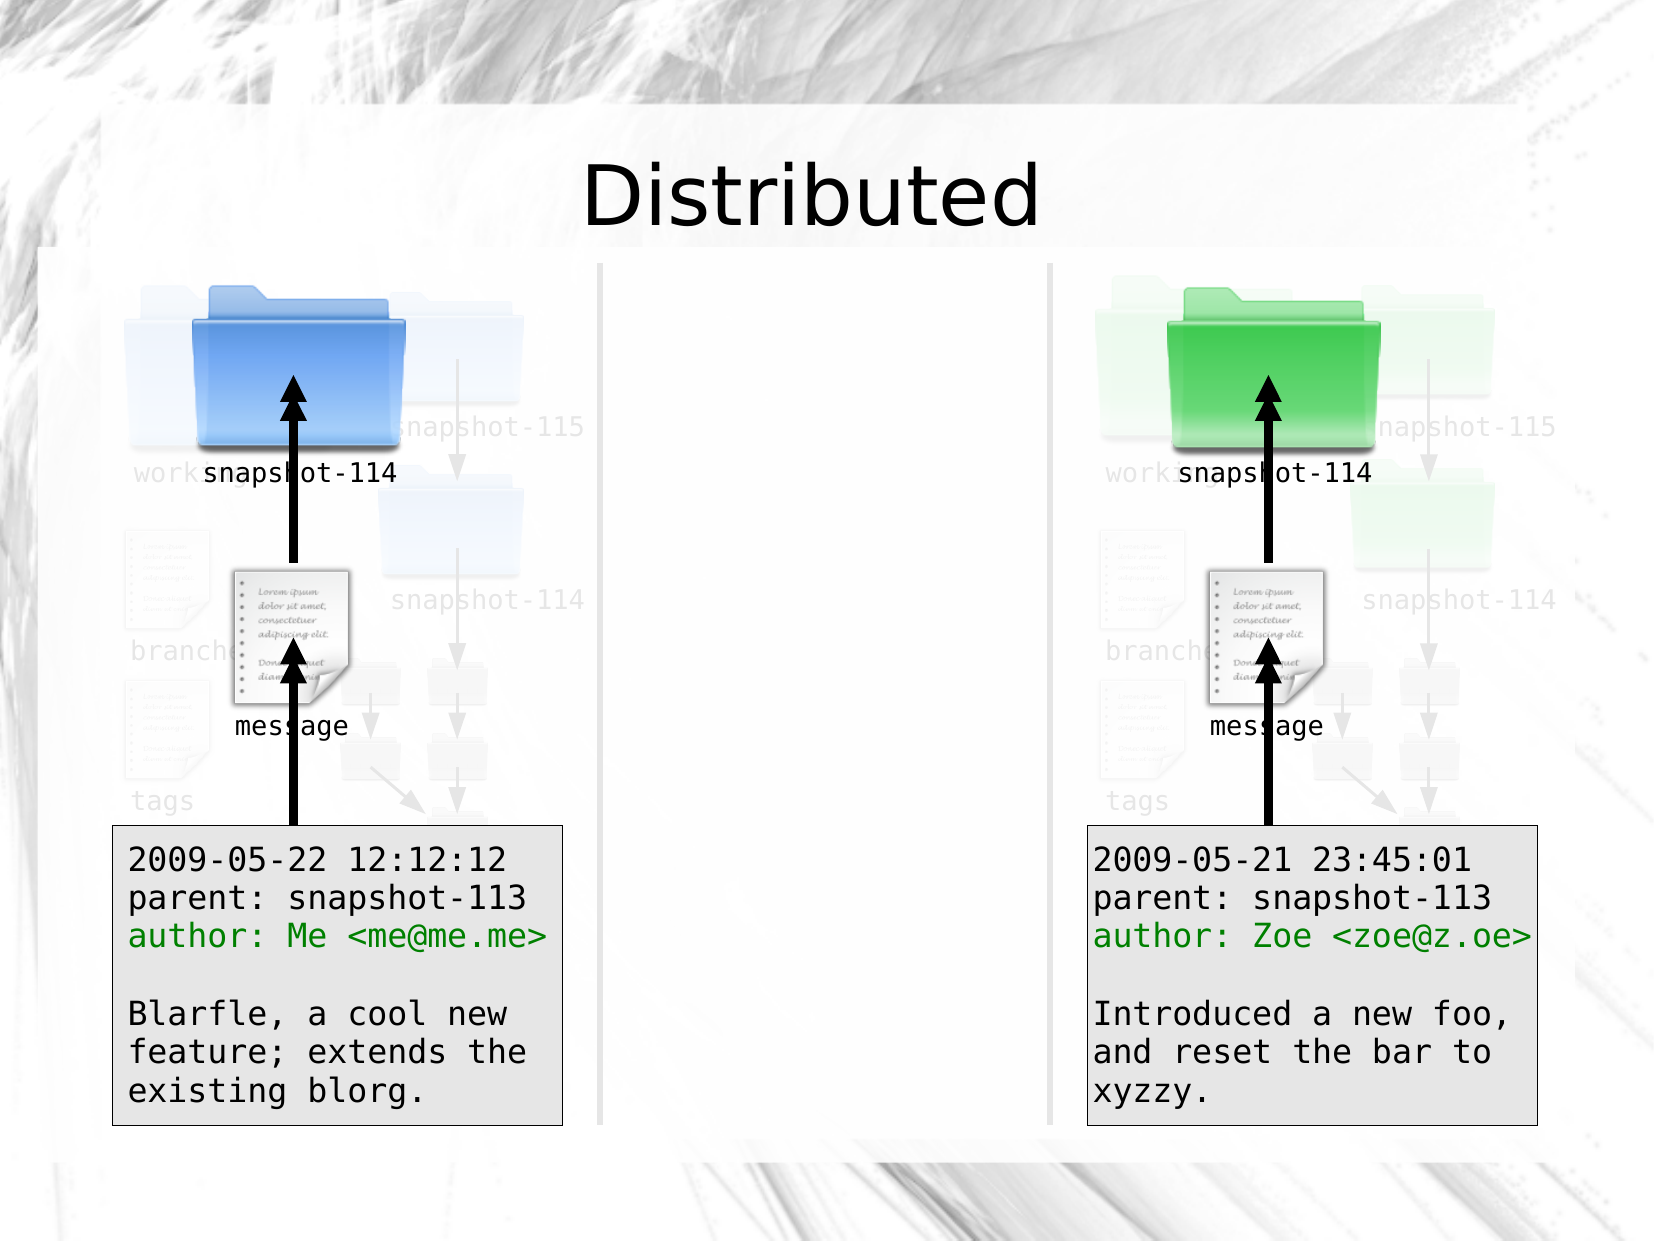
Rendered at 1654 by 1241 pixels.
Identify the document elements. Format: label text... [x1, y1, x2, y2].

text_box snapshot-114 [1273, 450, 1388, 497]
text_box message [298, 703, 364, 750]
text_box message [1273, 703, 1339, 750]
text_box message [1195, 703, 1264, 750]
text_box snapshot-114 [298, 450, 413, 497]
text_box [37, 246, 1576, 1163]
text_box message [220, 703, 289, 750]
text_box 2009-05-22 12:12:12 parent: snapshot-113 author: Me <me@me.me> Blarfle, a cool new feature; extends the existing blorg. [112, 825, 563, 1126]
title Distributed [118, 112, 1506, 246]
text_box snapshot-114 [1162, 450, 1264, 497]
text_box 2009-05-21 23:45:01 parent: snapshot-113 author: Zoe <zoe@z.oe> Introduced a new foo, and reset the bar to xyzzy. [1087, 825, 1538, 1126]
picture [0, 0, 1654, 1241]
text_box snapshot-114 [187, 450, 289, 497]
